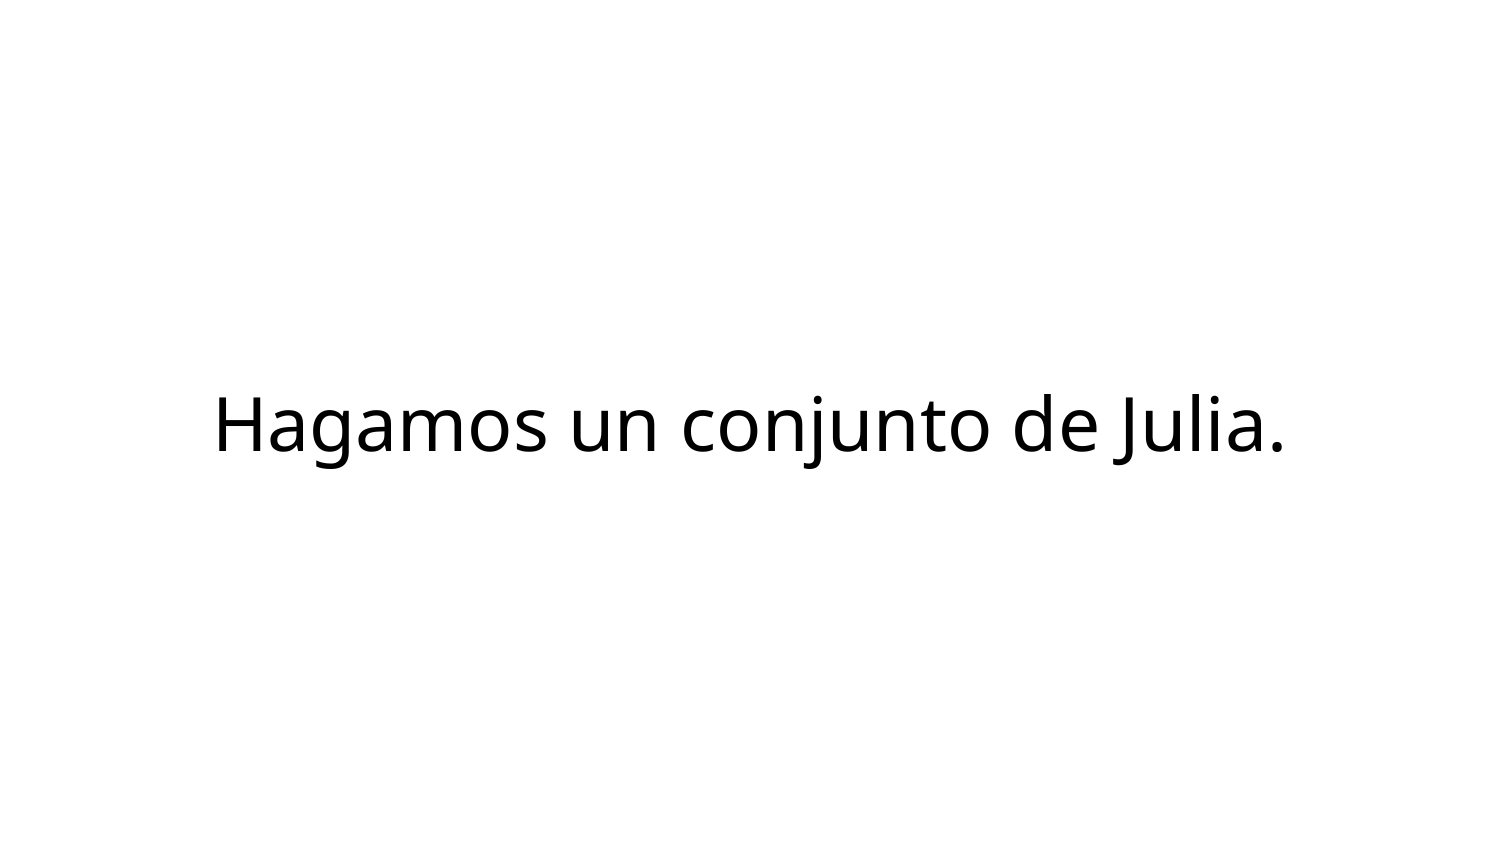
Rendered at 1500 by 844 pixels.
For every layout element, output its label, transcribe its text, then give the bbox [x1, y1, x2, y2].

title Hagamos un conjunto de Julia. [51, 352, 1449, 491]
